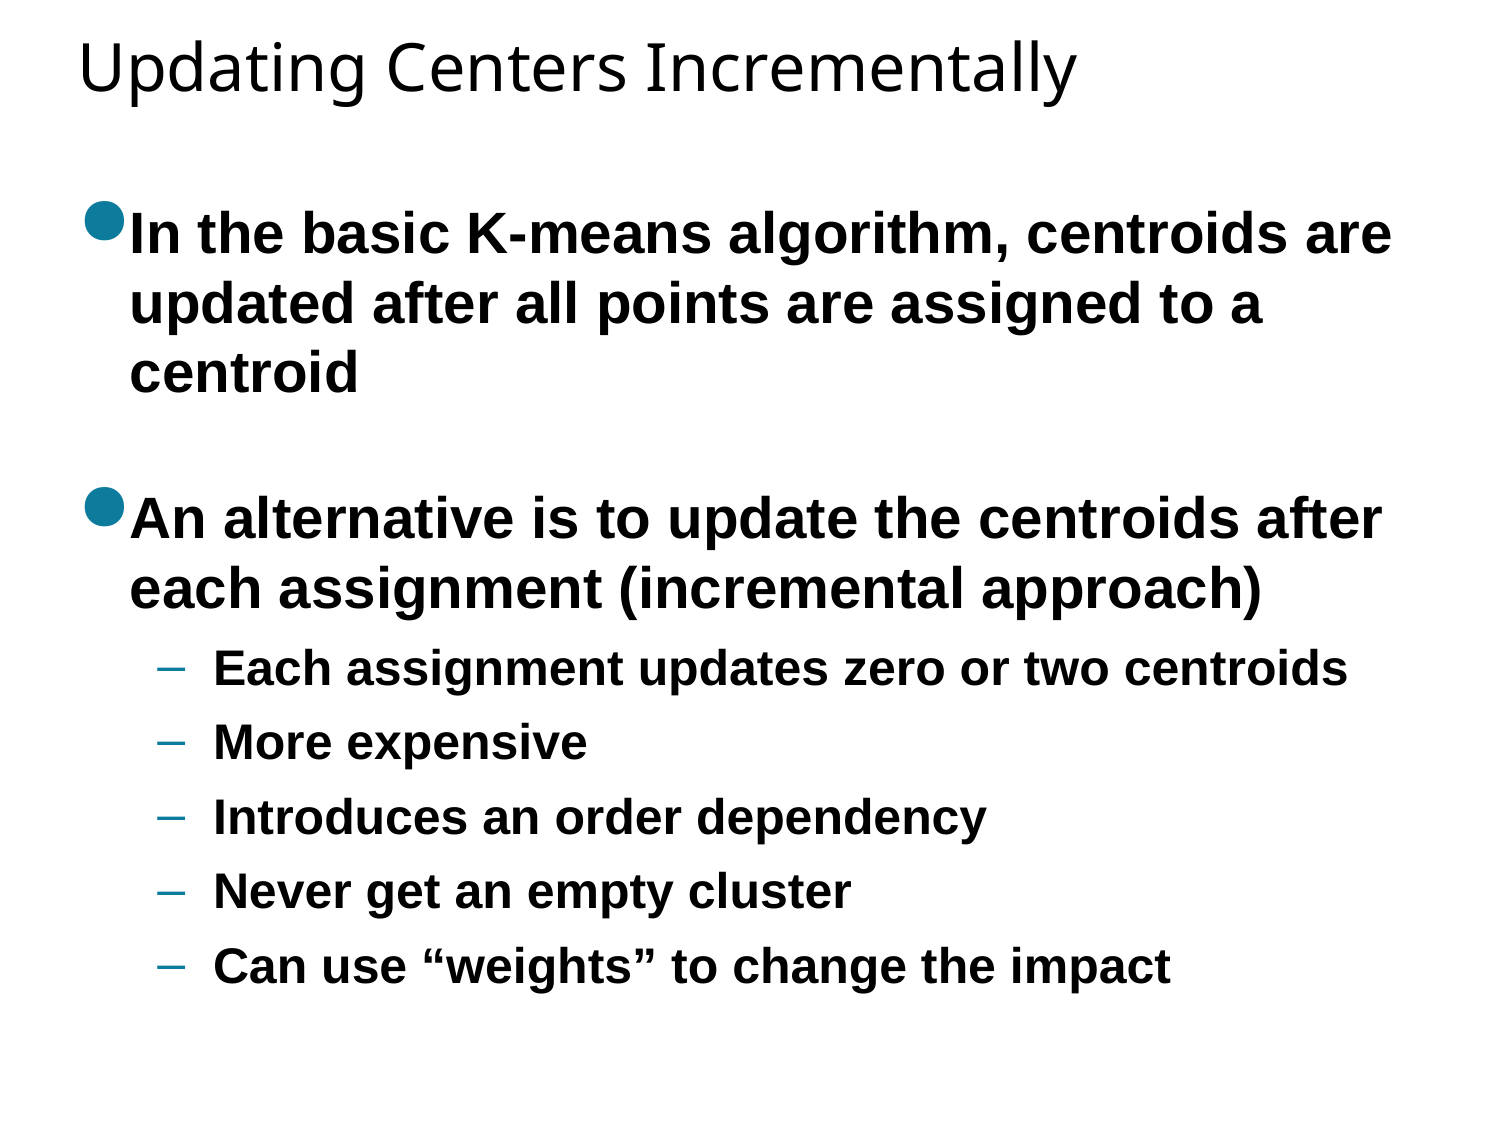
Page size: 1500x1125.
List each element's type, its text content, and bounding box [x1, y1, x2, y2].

text_box Updating Centers Incrementally [62, 24, 1421, 113]
text_box In the basic K-means algorithm, centroids are updated after all points are assigned to a centroid An alternative is to update the centroids after each assignment (incremental approach) Each assignment updates zero or two centroids More expensive Introduces an order dependency Never get an empty cluster Can use “weights” to change the impact [67, 187, 1433, 1038]
